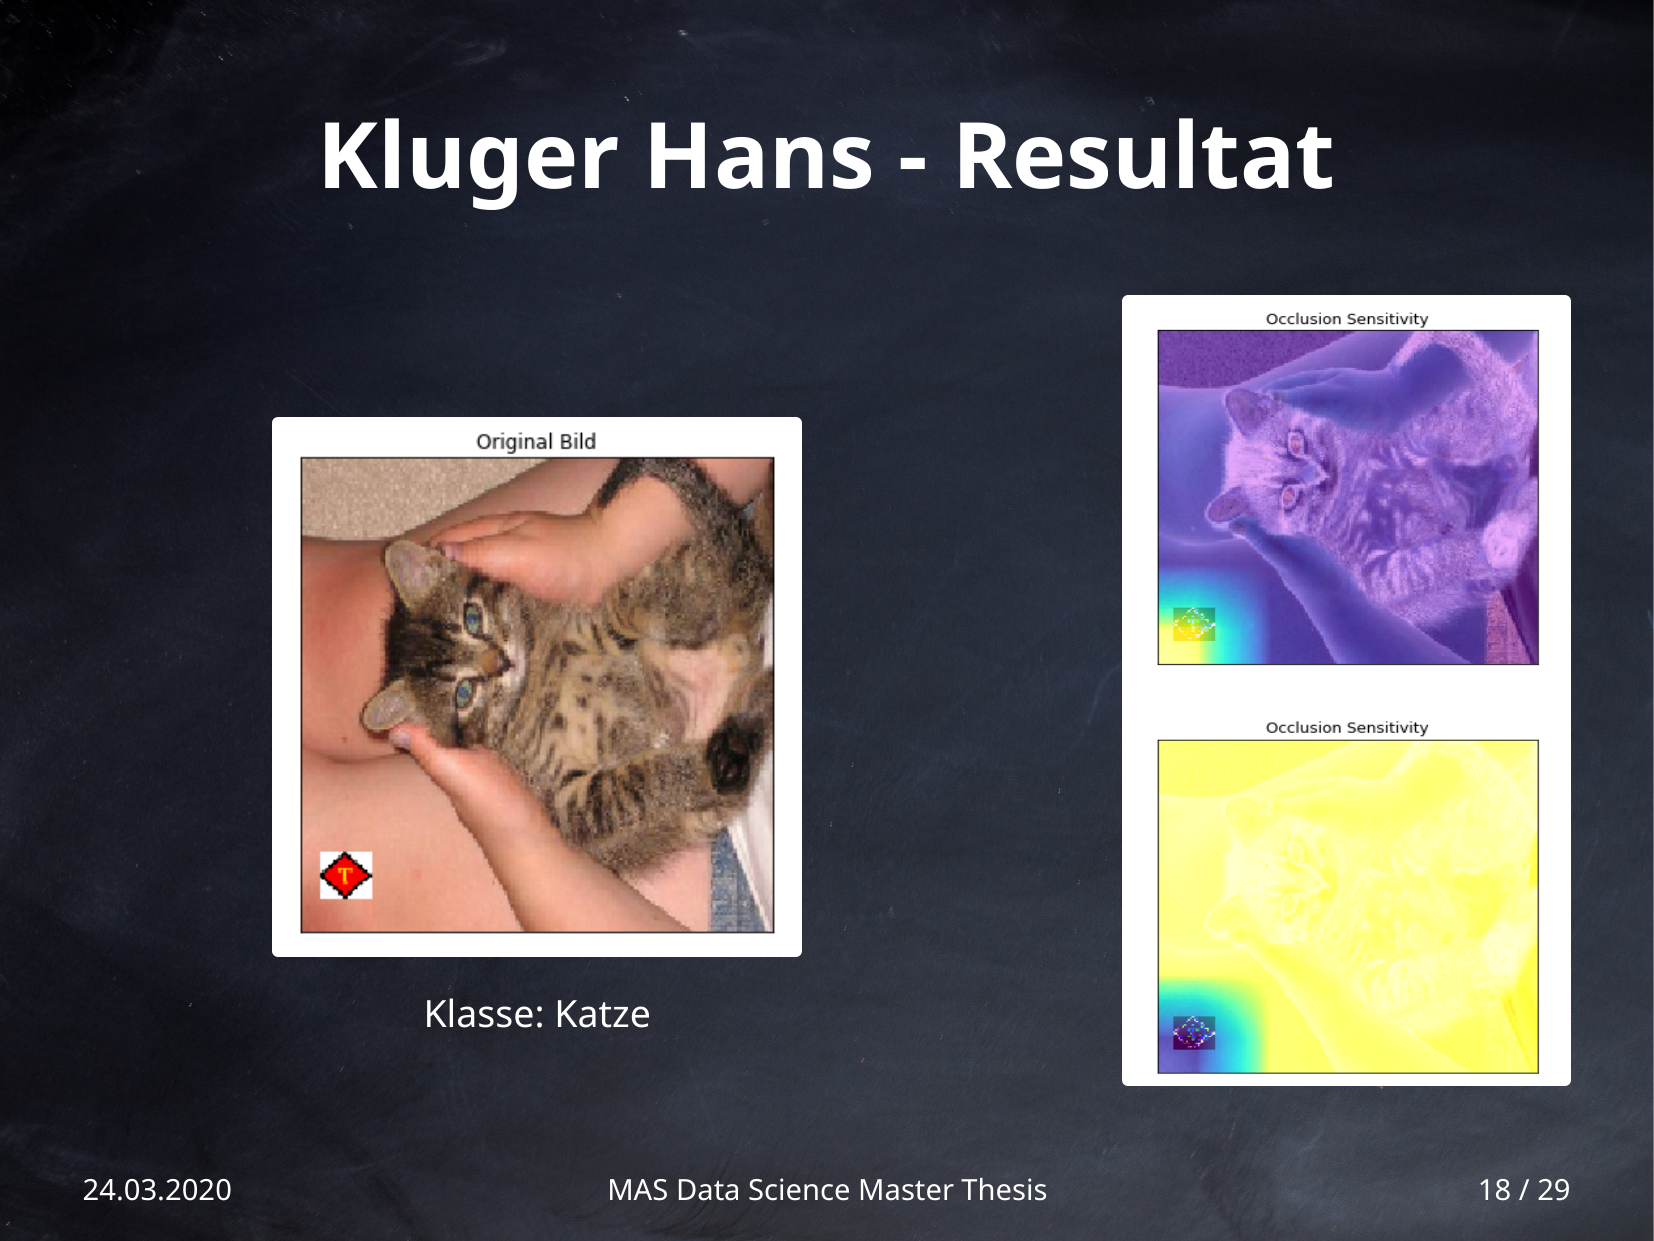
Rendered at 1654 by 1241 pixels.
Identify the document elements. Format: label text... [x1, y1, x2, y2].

picture [0, 0, 1654, 1241]
text_box Klasse: Katze [283, 980, 792, 1051]
title Kluger Hans - Resultat [82, 49, 1571, 257]
